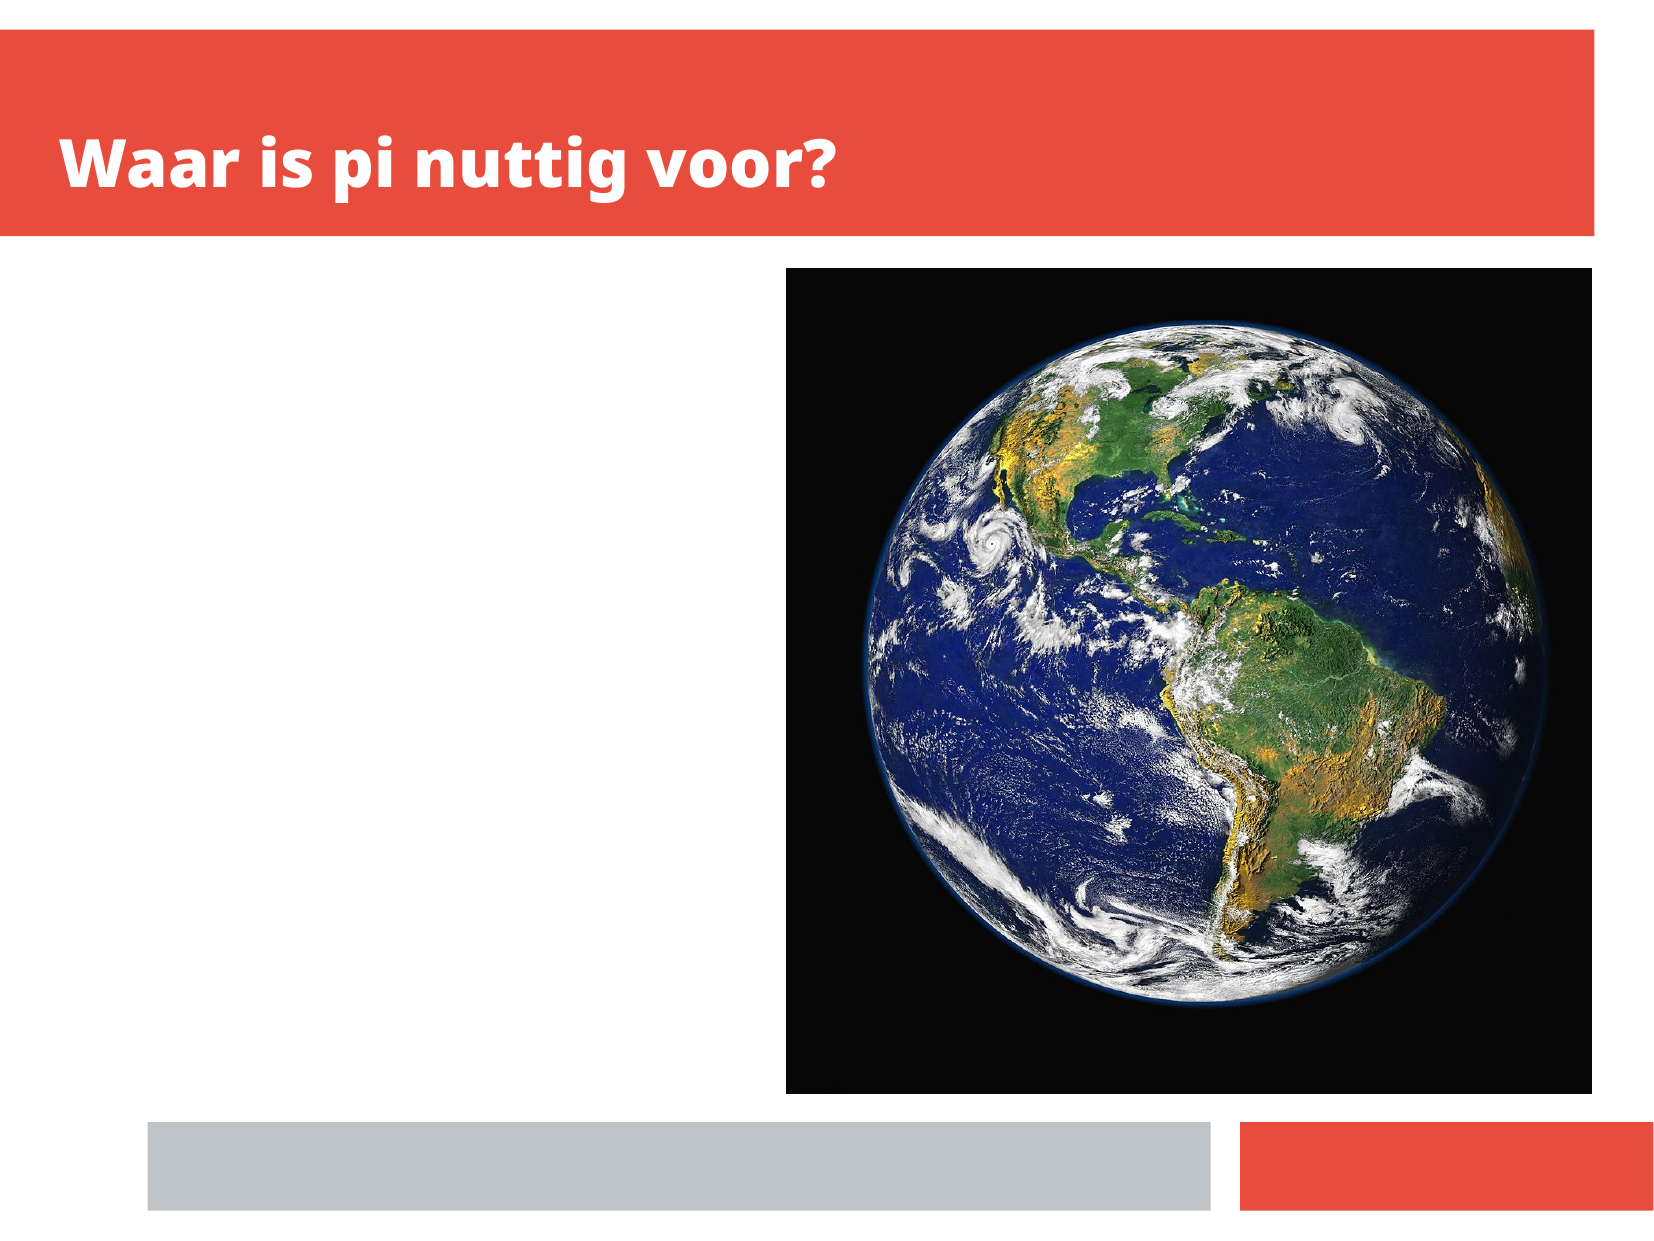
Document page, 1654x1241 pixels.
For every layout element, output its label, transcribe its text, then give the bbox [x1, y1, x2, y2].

picture [786, 268, 1592, 1094]
title Waar is pi nuttig voor? [59, 59, 1595, 207]
